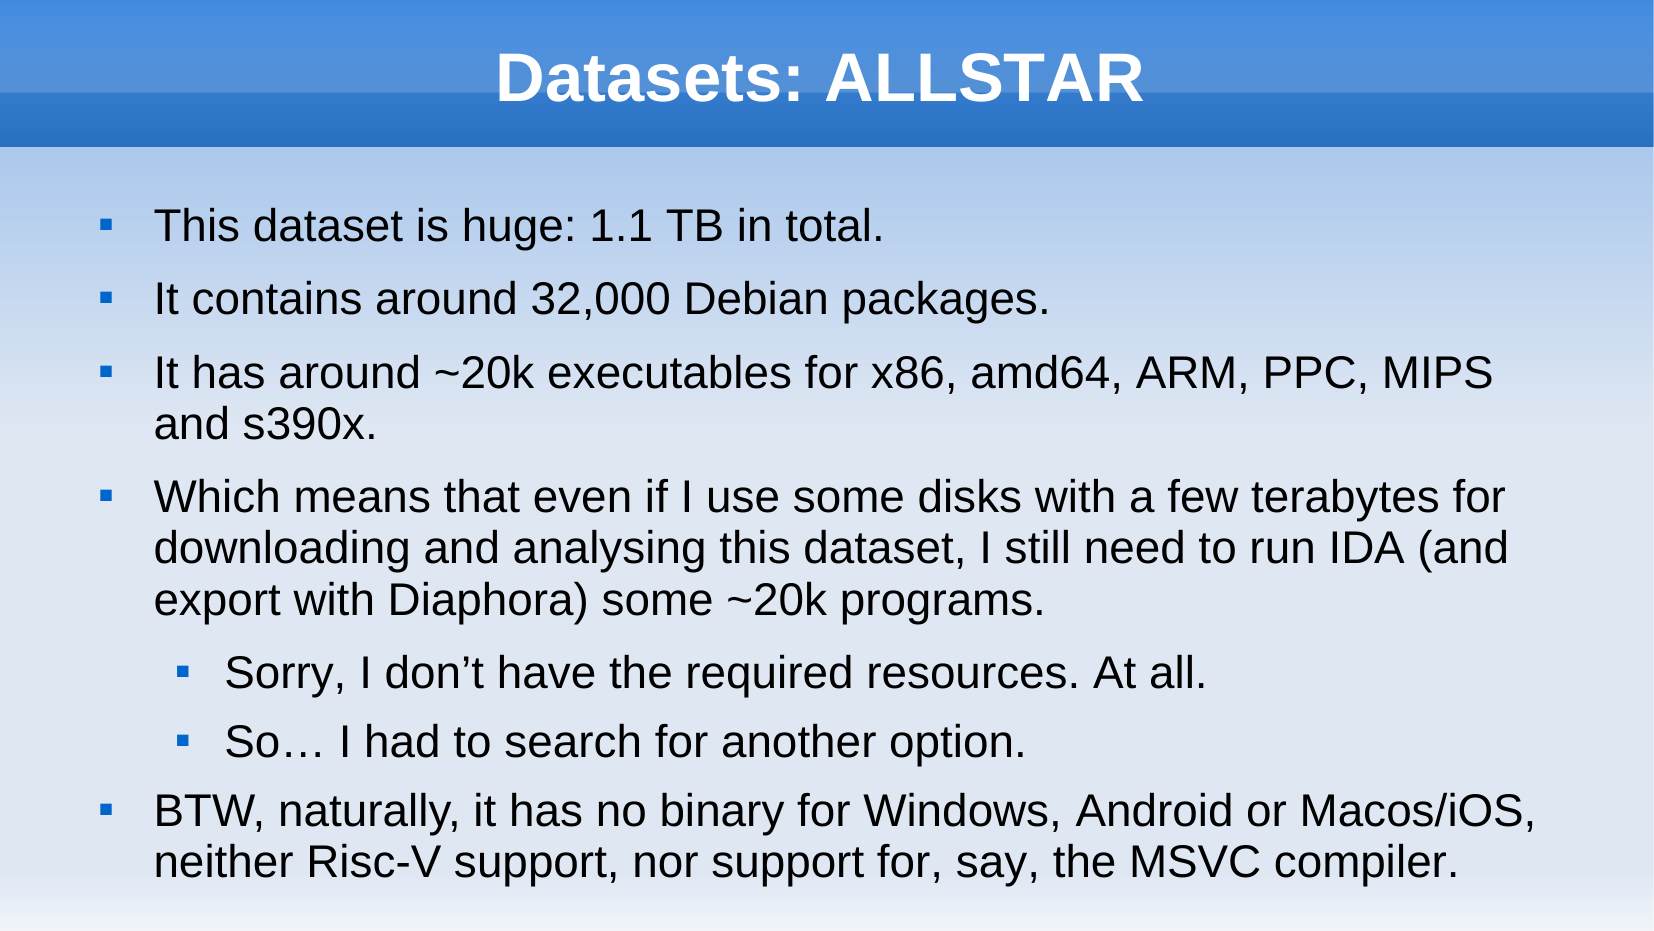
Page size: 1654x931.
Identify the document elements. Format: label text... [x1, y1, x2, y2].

title Datasets: ALLSTAR [76, 0, 1565, 156]
picture [0, 0, 1654, 931]
list This dataset is huge: 1.1 TB in total. It contains around 32,000 Debian packages. It has around ~20k executables for x86, amd64, ARM, PPC, MIPS and s390x. Which means that even if I use some disks with a few terabytes for downloading and analysing this dataset, I still need to run IDA (and export with Diaphora) some ~20k programs. Sorry, I don’t have the required resources. At all. So… I had to search for another option. BTW, naturally, it has no binary for Windows, Android or Macos/iOS, neither Risc-V support, nor support for, say, the MSVC compiler. [82, 199, 1571, 888]
